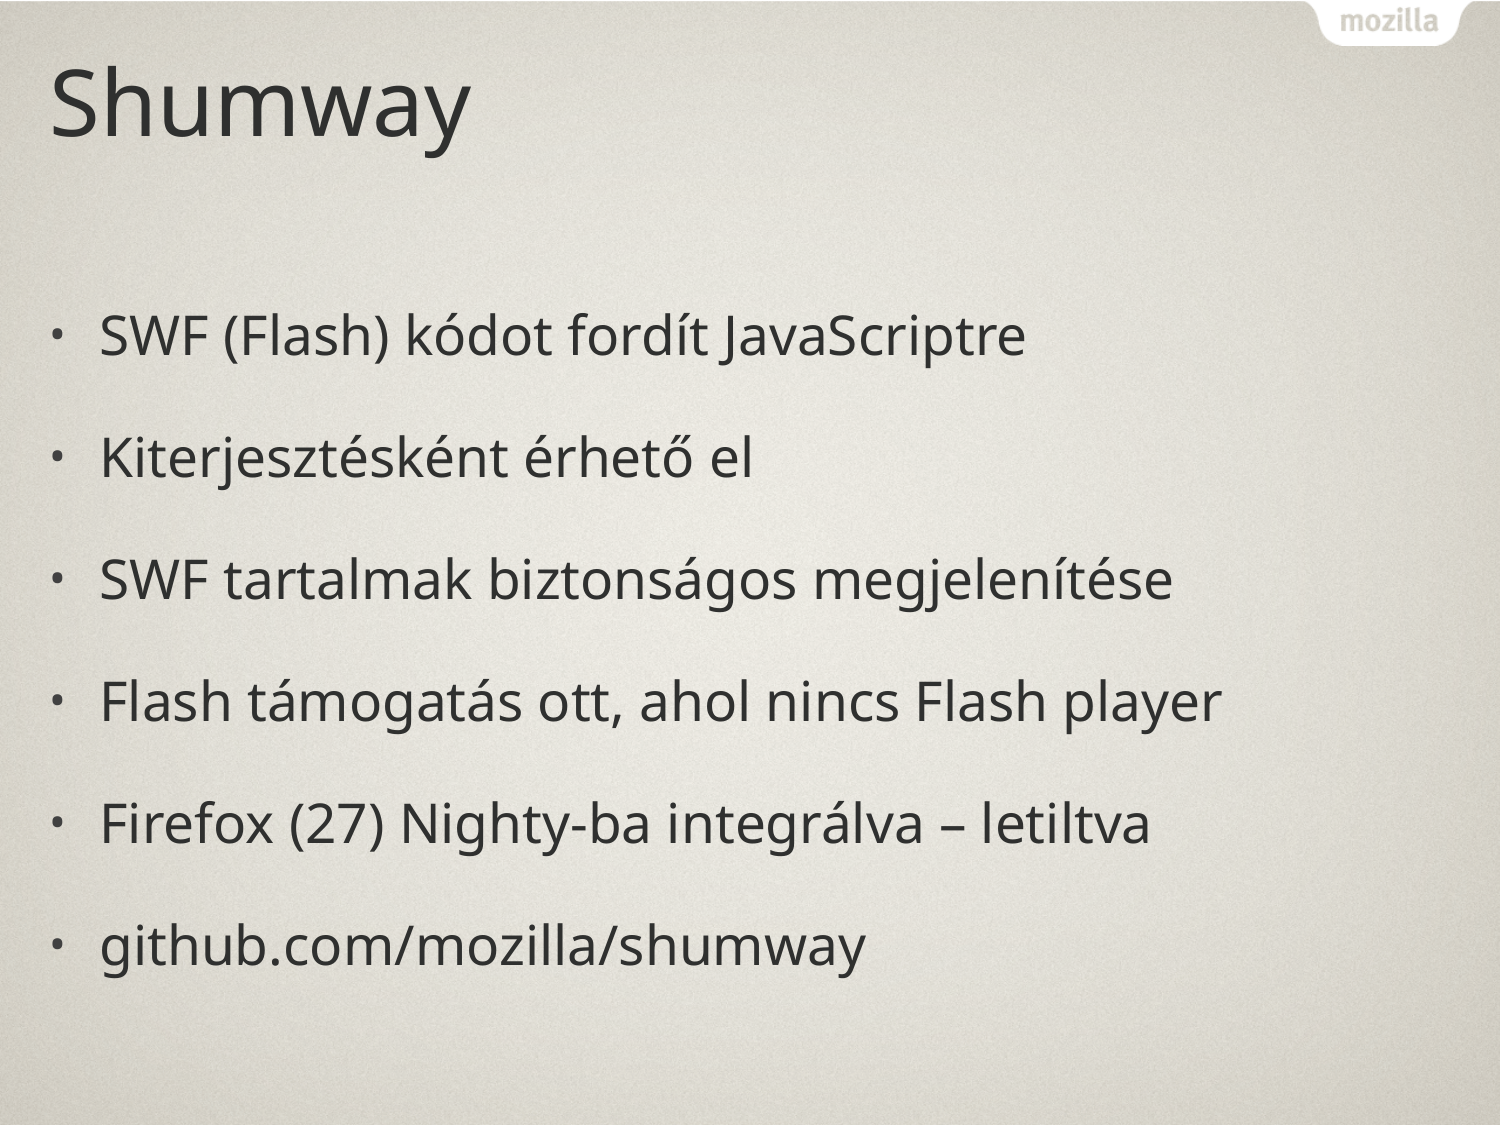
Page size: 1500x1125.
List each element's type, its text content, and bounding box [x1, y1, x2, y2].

list SWF (Flash) kódot fordít JavaScriptre Kiterjesztésként érhető el SWF tartalmak biztonságos megjelenítése Flash támogatás ott, ahol nincs Flash player Firefox (27) Nighty-ba integrálva – letiltva github.com/mozilla/shumway [40, 214, 1459, 1063]
title Shumway [40, 0, 1459, 214]
picture [0, 0, 1500, 1125]
